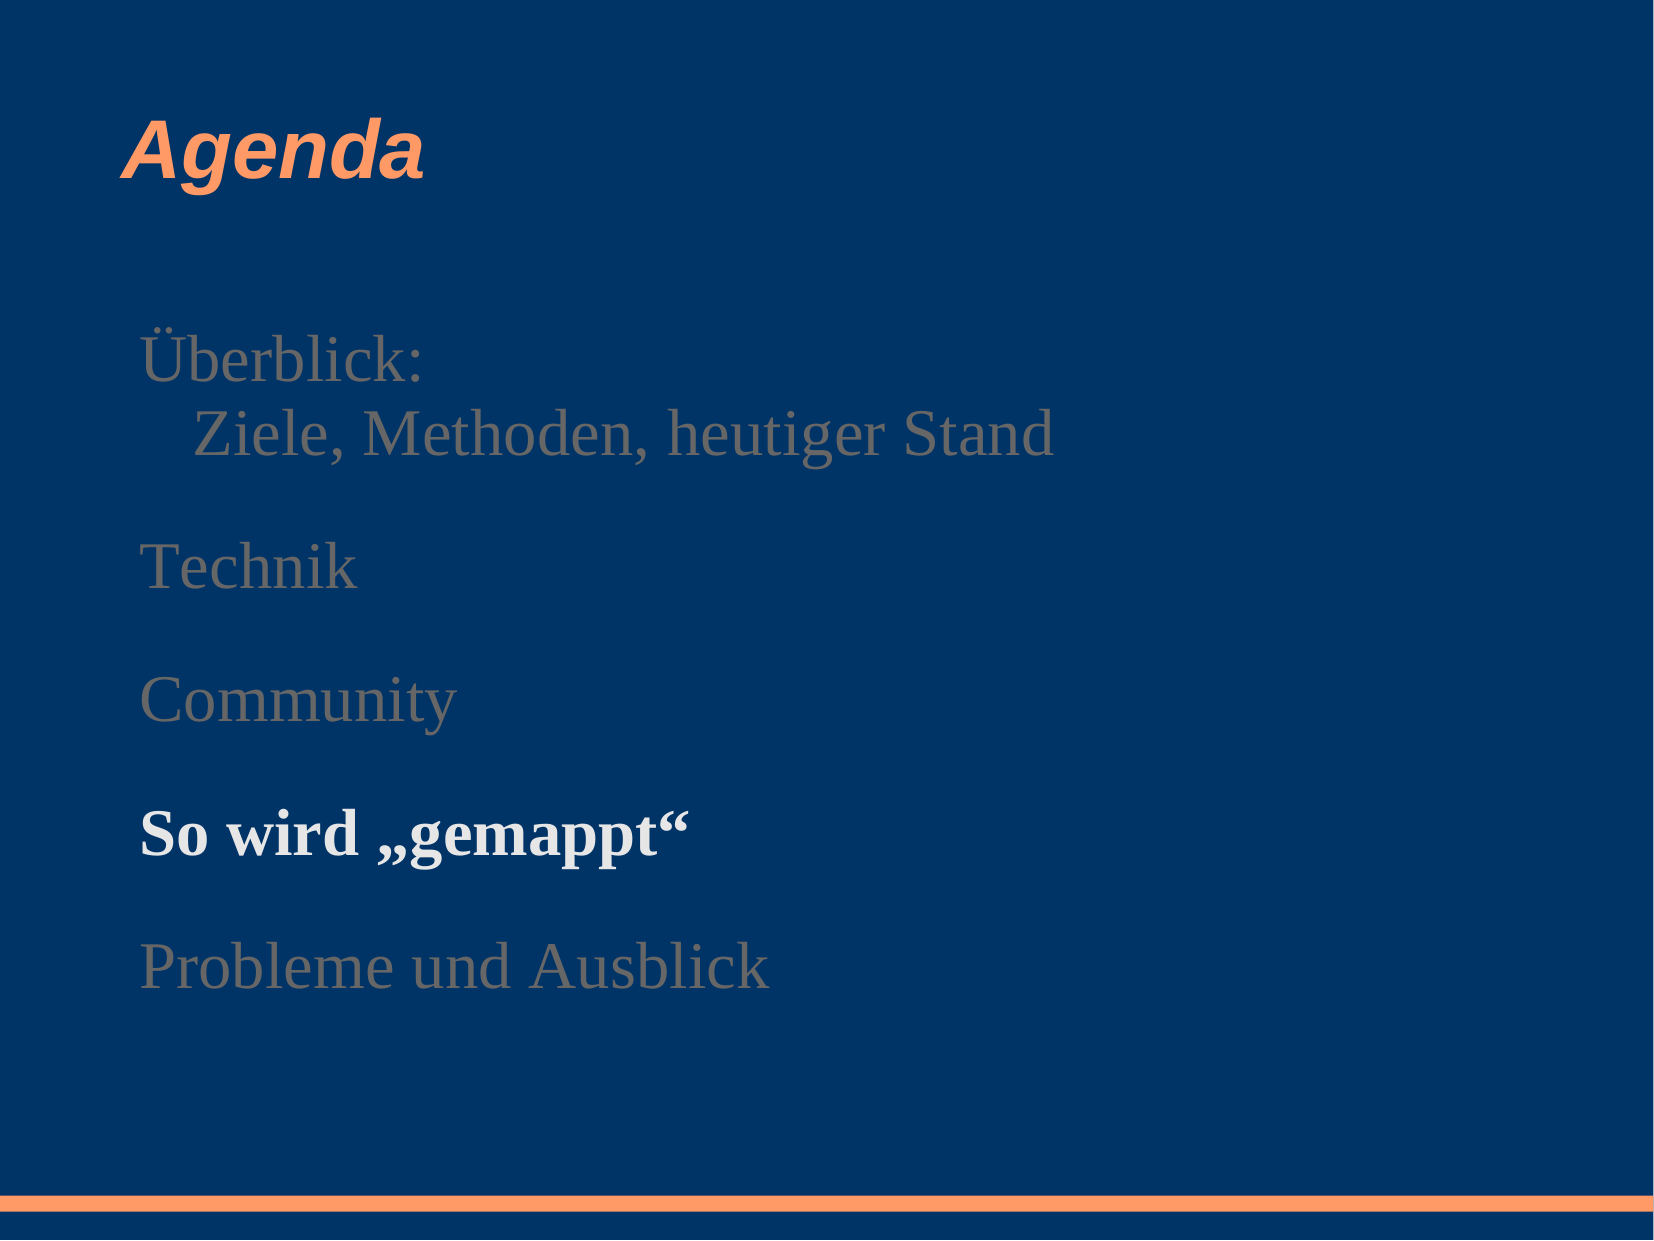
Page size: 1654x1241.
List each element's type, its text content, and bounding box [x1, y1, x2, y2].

list Überblick: Ziele, Methoden, heutiger Stand Technik Community So wird „gemappt“ Probleme und Ausblick [121, 322, 1561, 1025]
title Agenda [121, 53, 1534, 247]
